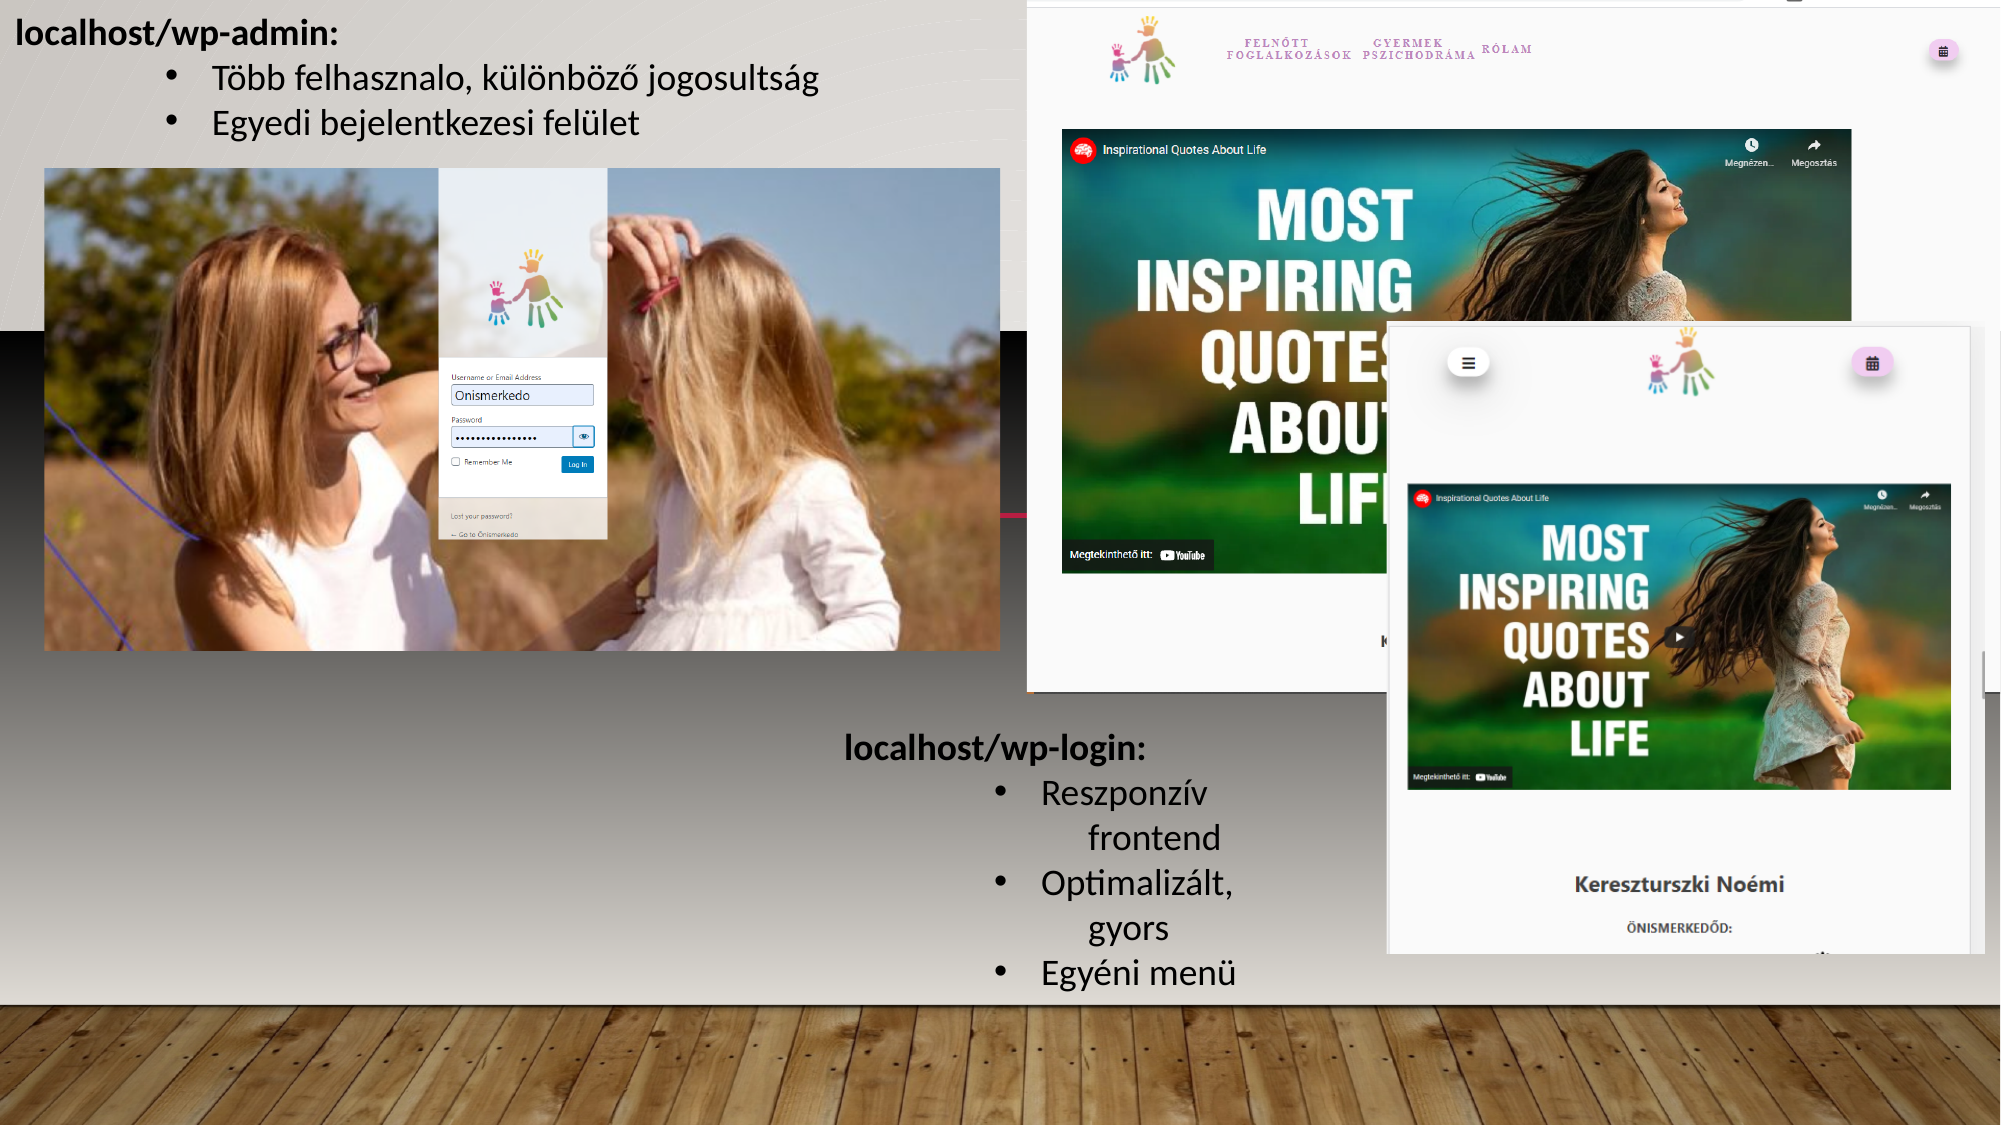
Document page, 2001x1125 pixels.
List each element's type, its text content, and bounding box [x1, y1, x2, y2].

picture [44, 168, 1001, 651]
picture [1026, 0, 2000, 954]
text_box localhost/wp-admin: Több felhasznalo, különböző jogosultság Egyedi bejelentkezesi felület [0, 0, 922, 152]
text_box localhost/wp-login: Reszponzív frontend Optimalizált, gyors Egyéni menü [829, 715, 1325, 913]
